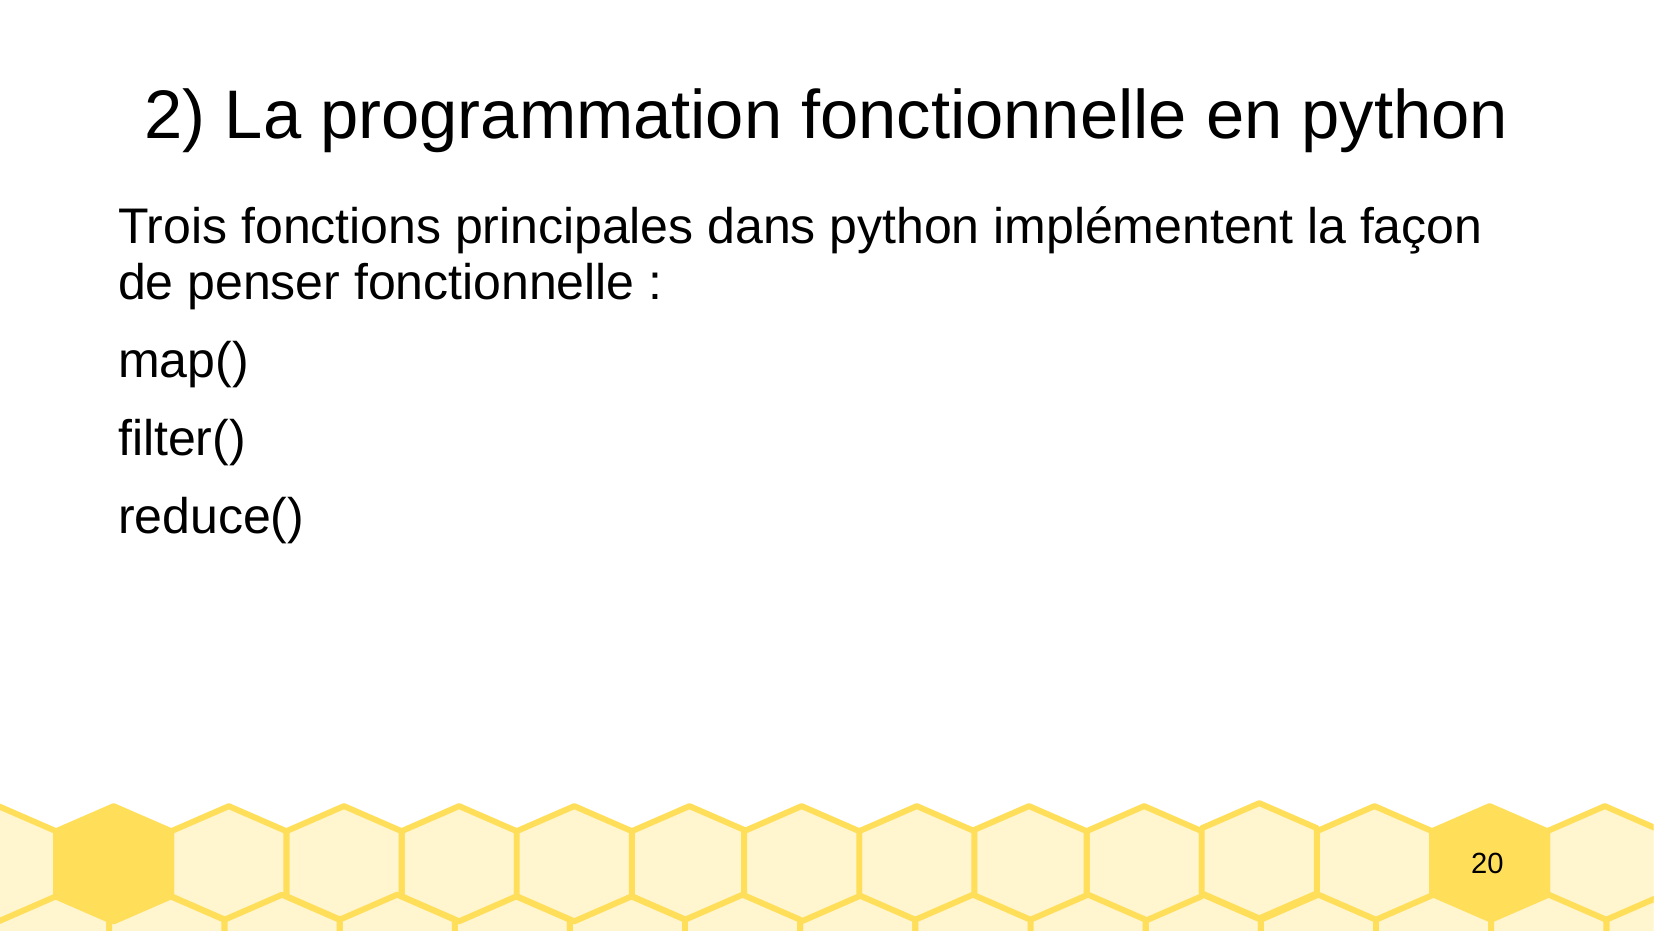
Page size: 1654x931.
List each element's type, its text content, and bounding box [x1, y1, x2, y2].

title 2) La programmation fonctionnelle en python [82, 37, 1571, 193]
list Trois fonctions principales dans python implémentent la façon de penser fonctionnelle : map() filter() reduce() [47, 198, 1536, 739]
